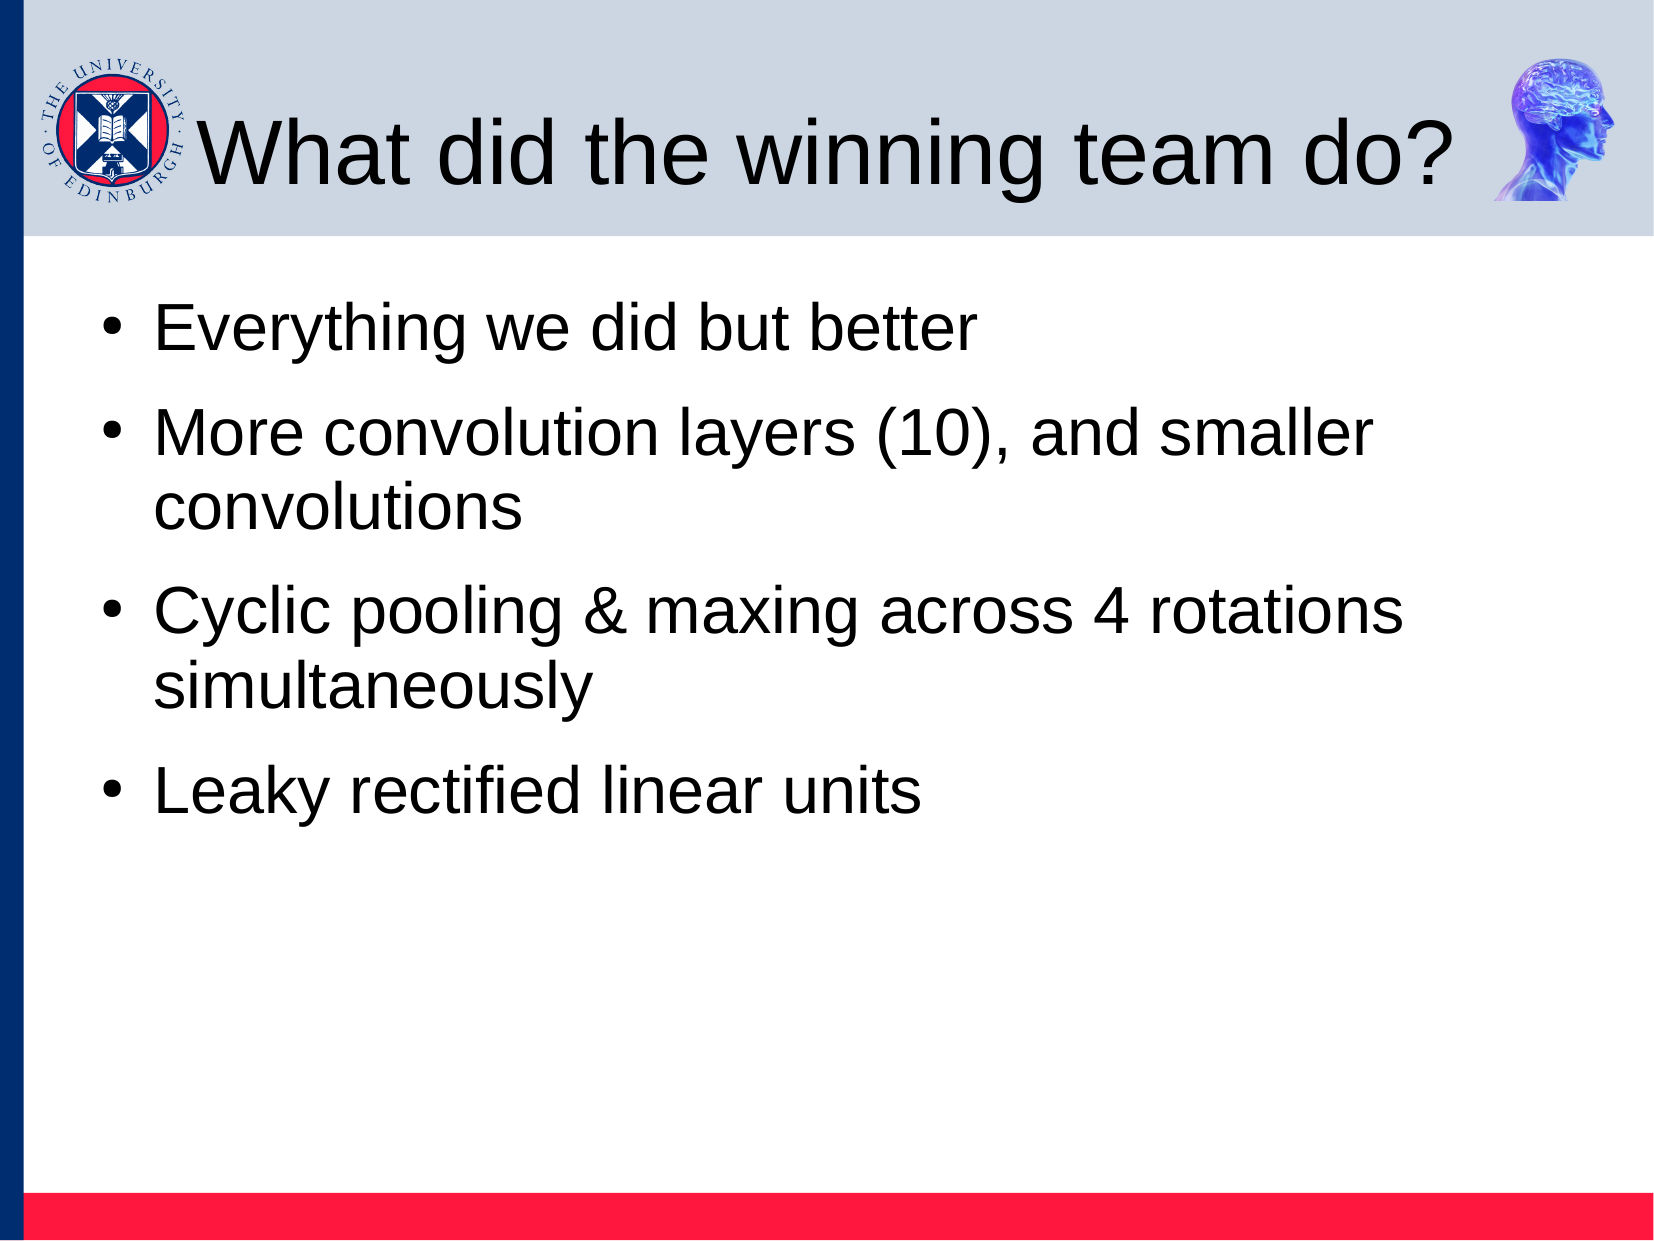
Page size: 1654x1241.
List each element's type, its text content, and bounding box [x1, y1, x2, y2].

list Everything we did but better More convolution layers (10), and smaller convolutions Cyclic pooling & maxing across 4 rotations simultaneously Leaky rectified linear units [82, 290, 1571, 1010]
picture [1571, 58, 1615, 201]
picture [38, 56, 82, 205]
title What did the winning team do? [82, 49, 1571, 257]
